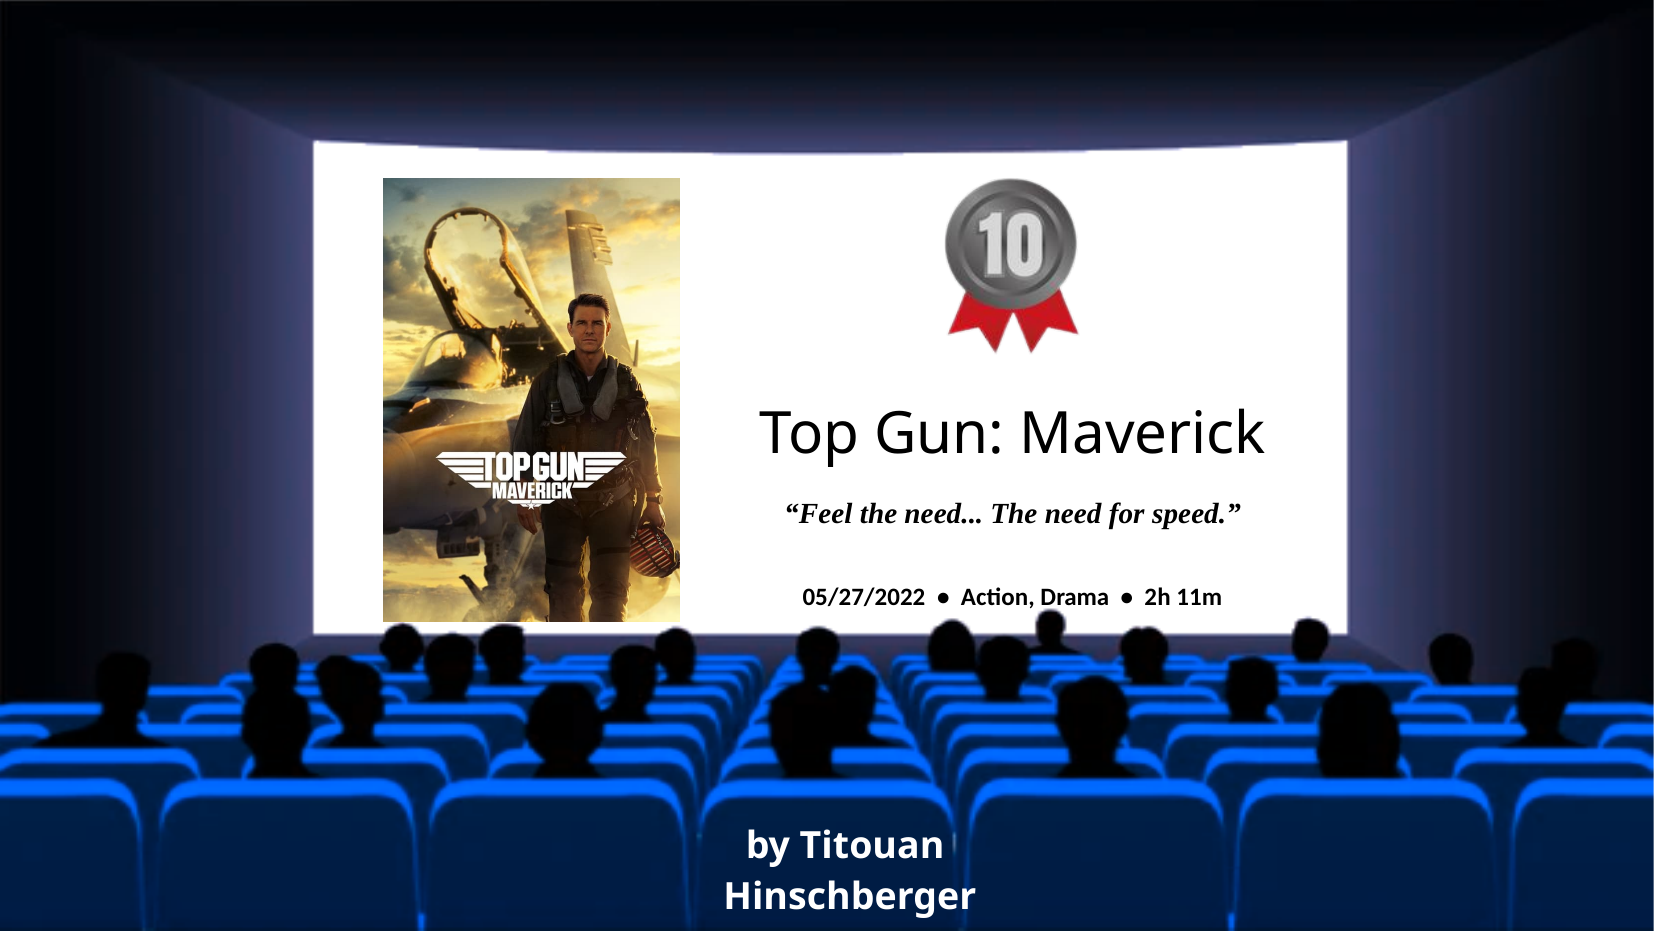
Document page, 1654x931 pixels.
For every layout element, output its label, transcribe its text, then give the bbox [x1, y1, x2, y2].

text_box 05/27/2022 • Action, Drama • 2h 11m [679, 578, 1347, 619]
picture [0, 0, 1654, 931]
text_box Top Gun: Maverick [685, 384, 1341, 470]
text_box “Feel the need... The need for speed.” [685, 490, 1341, 538]
